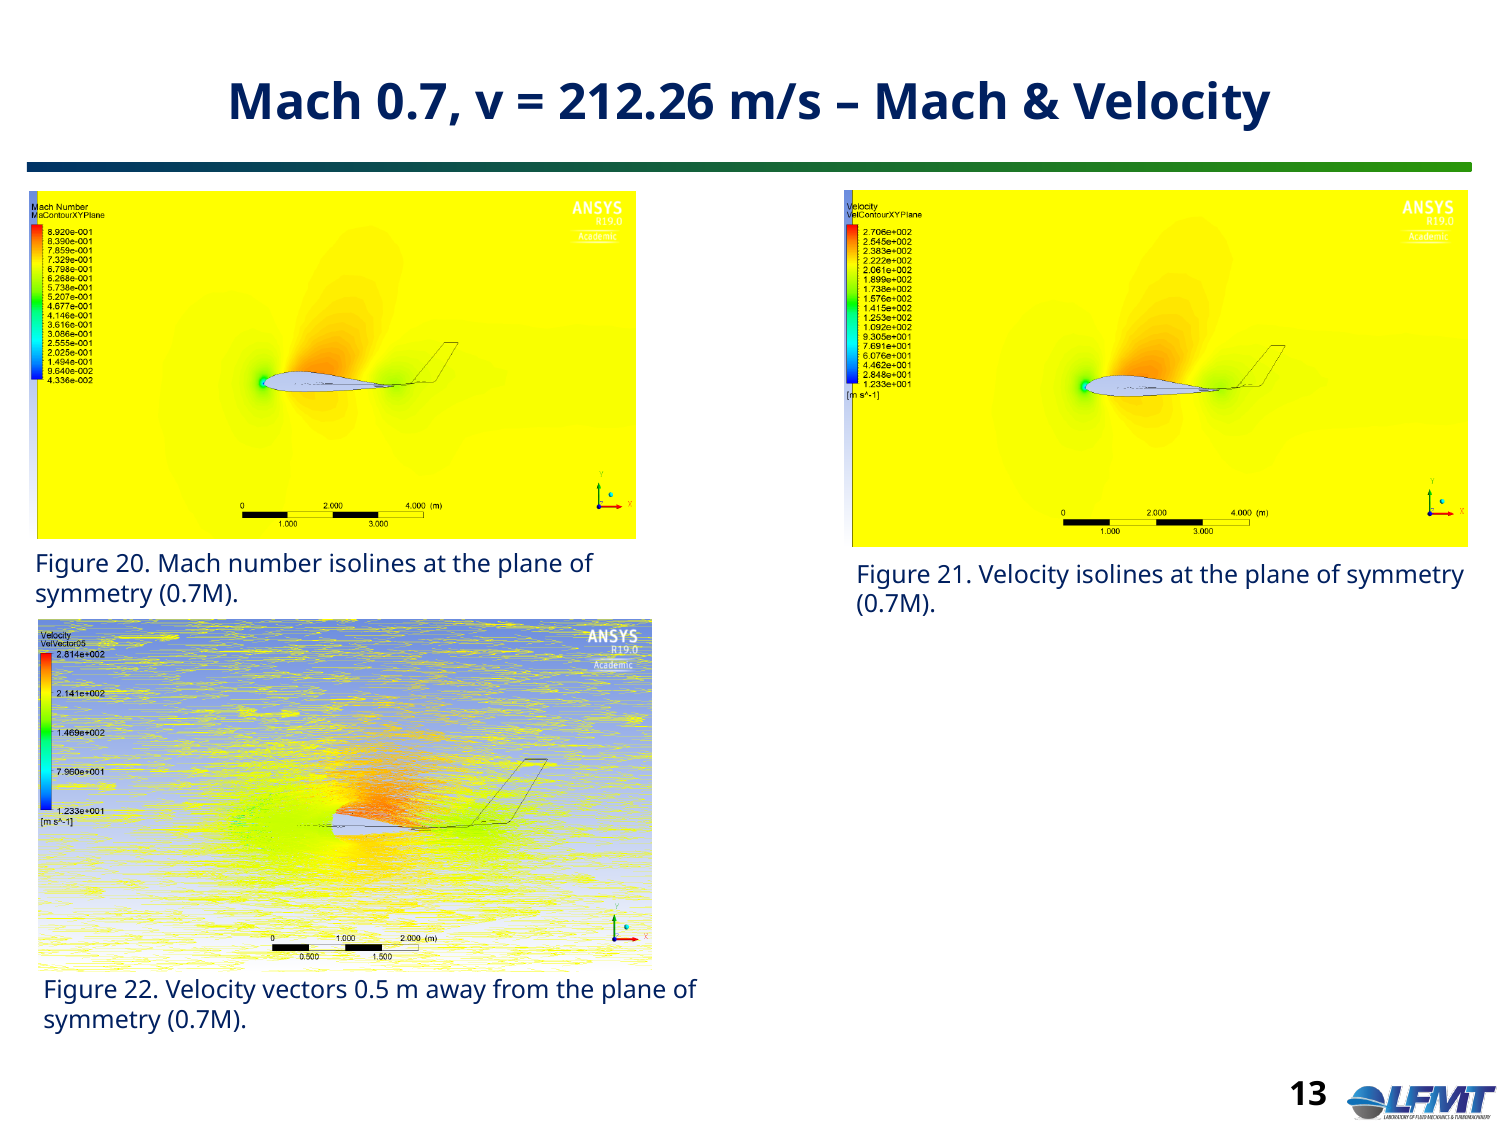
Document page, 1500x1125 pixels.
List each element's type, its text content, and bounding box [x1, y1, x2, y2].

slide_number <αριθμός> [992, 1065, 1343, 1125]
picture [29, 191, 636, 539]
text_box Figure 21. Velocity isolines at the plane of symmetry (0.7M). [806, 550, 1500, 671]
text_box [1383, 1071, 1500, 1125]
title Mach 0.7, v = 212.26 m/s – Mach & Velocity [26, 41, 1474, 157]
text_box Figure 20. Mach number isolines at the plane of symmetry (0.7M). [0, 540, 729, 660]
picture [844, 190, 1468, 547]
text_box Figure 22. Velocity vectors 0.5 m away from the plane of symmetry (0.7M). [0, 966, 738, 1087]
picture [38, 619, 652, 966]
picture [1347, 1080, 1497, 1125]
